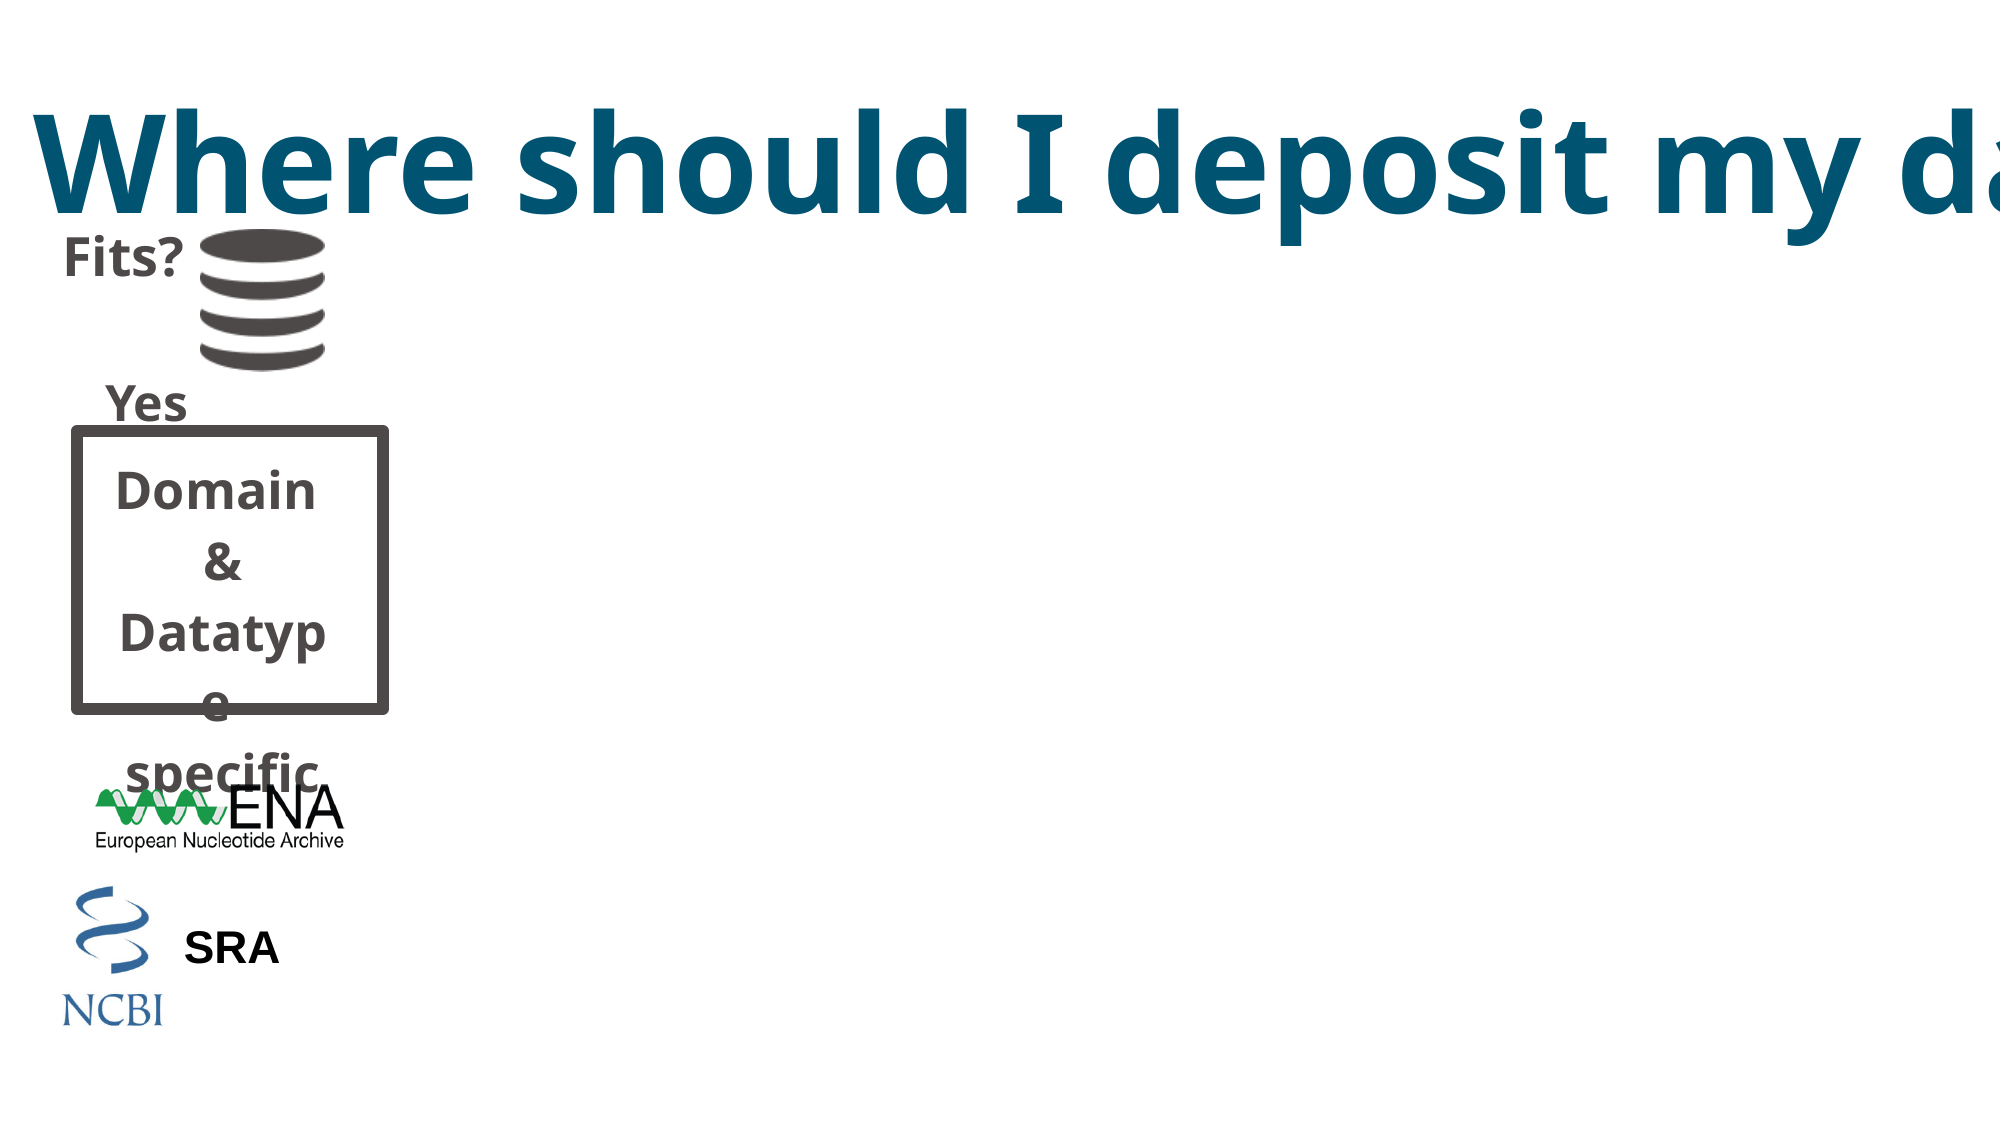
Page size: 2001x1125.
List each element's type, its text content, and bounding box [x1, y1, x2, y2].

picture [88, 779, 352, 855]
picture [46, 879, 178, 1032]
text_box Fits? [47, 211, 187, 281]
picture [200, 229, 325, 373]
text_box Yes [90, 360, 195, 426]
text_box Where should I deposit my data? [18, 59, 1982, 212]
text_box SRA [169, 914, 296, 981]
text_box Domain & Datatype specific [99, 446, 361, 694]
